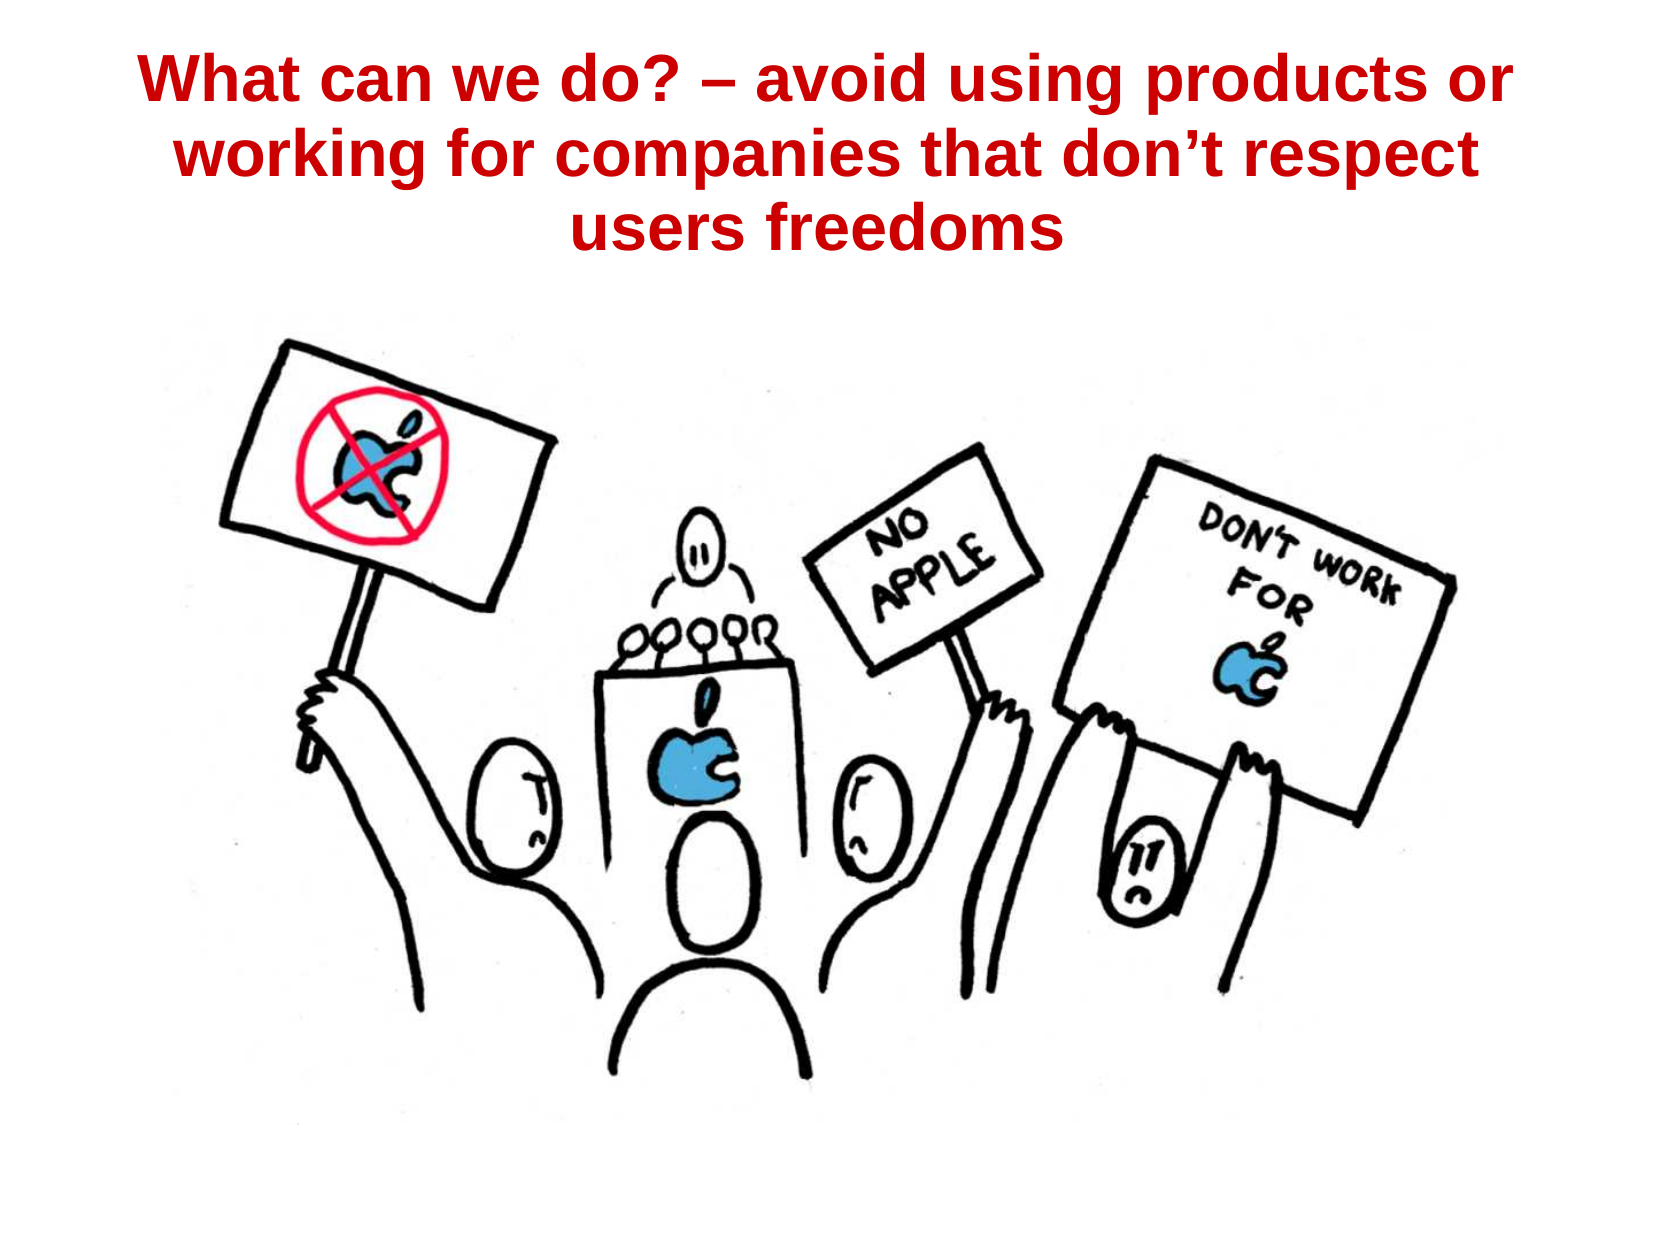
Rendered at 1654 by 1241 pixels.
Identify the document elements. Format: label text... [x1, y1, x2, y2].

picture [162, 313, 1505, 1125]
title What can we do? – avoid using products or working for companies that don’t respect users freedoms [82, 3, 1571, 303]
